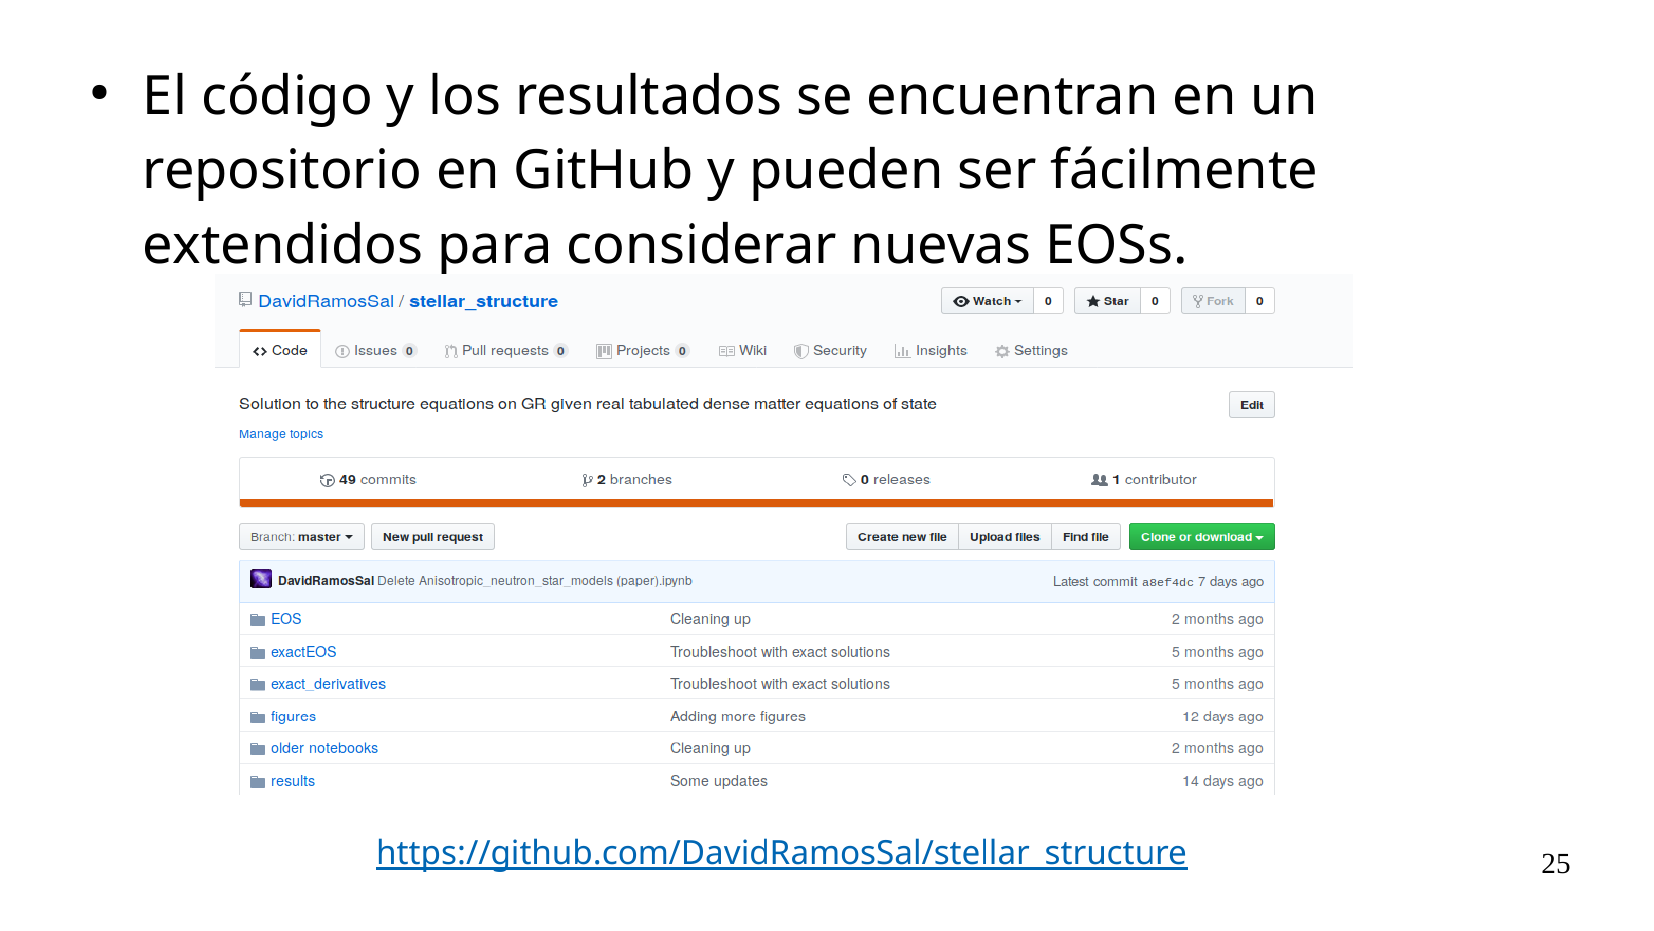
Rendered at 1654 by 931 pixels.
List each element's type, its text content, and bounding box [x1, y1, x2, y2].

text_box https://github.com/DavidRamosSal/stellar_structure [361, 821, 1299, 904]
picture [215, 274, 1353, 795]
list El código y los resultados se encuentran en un repositorio en GitHub y pueden ser fácilmente extendidos para considerar nuevas EOSs. [71, 57, 1561, 285]
